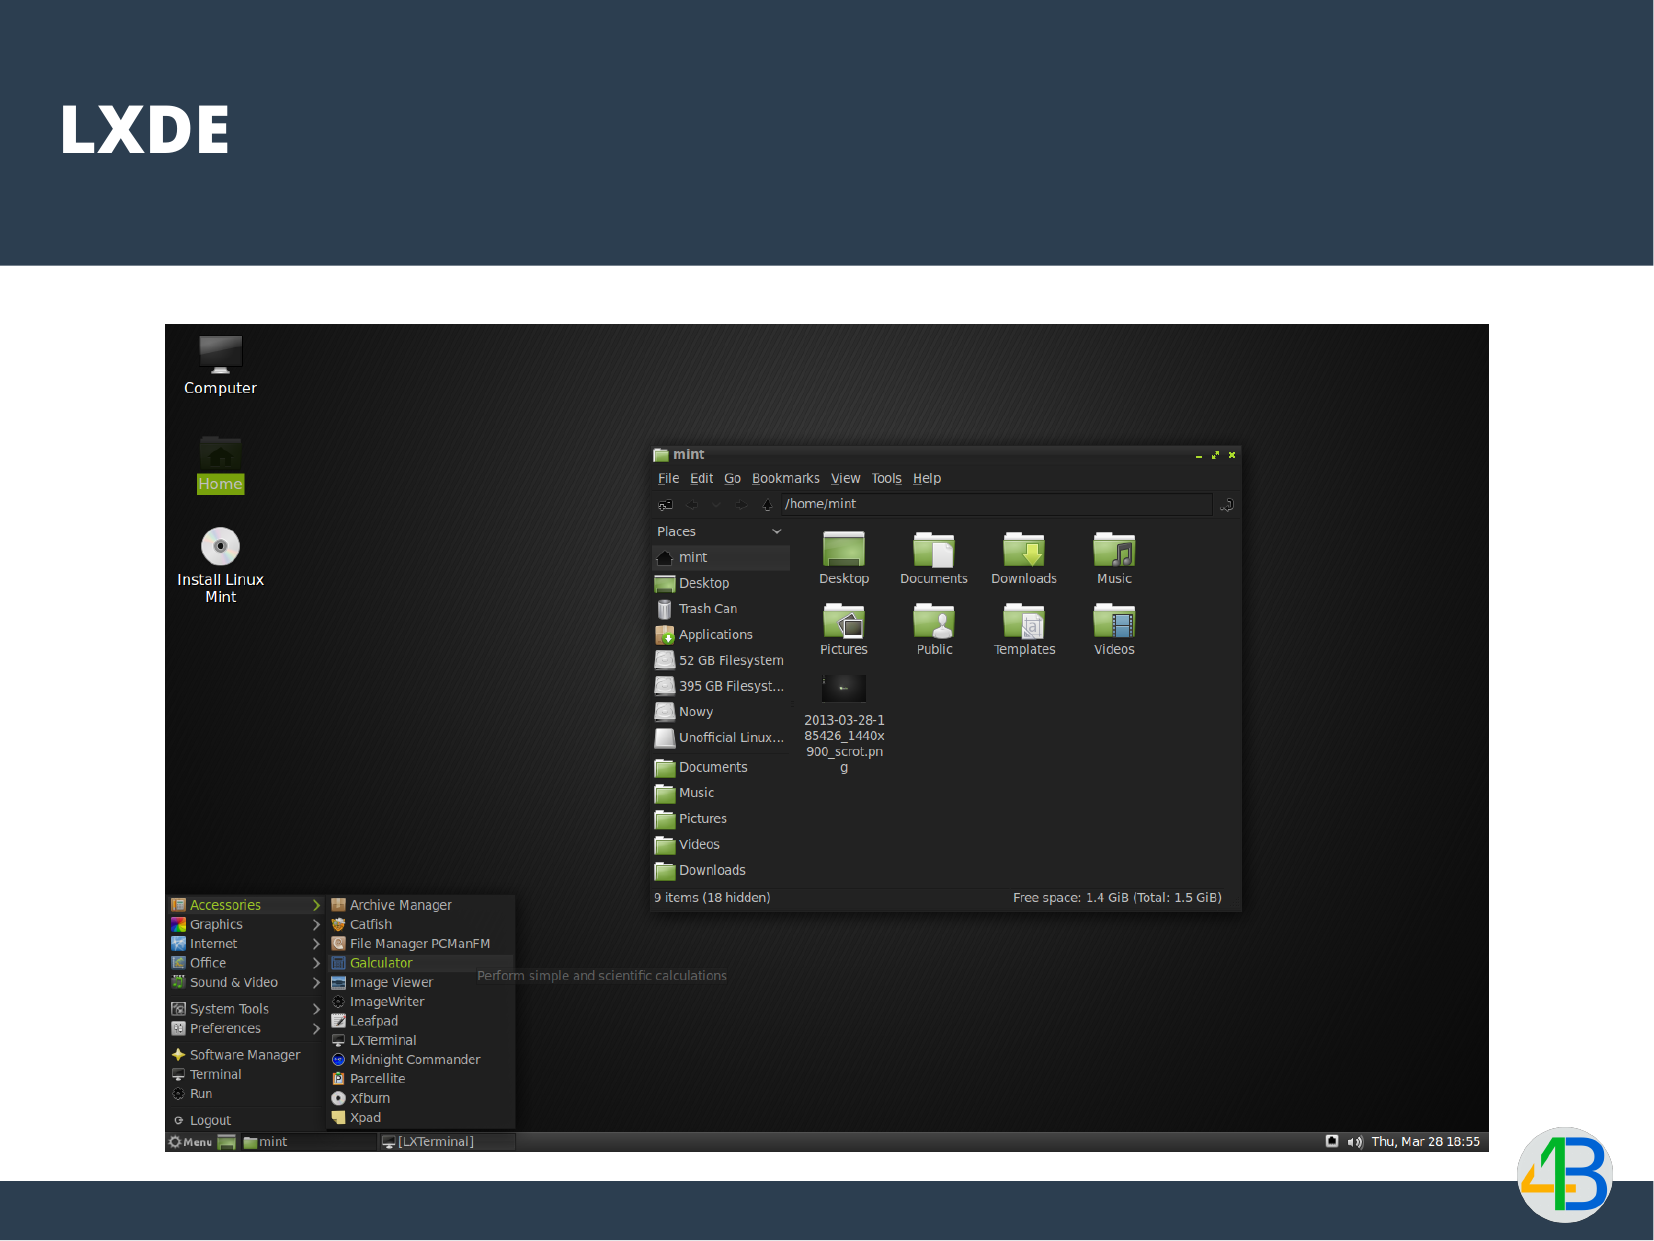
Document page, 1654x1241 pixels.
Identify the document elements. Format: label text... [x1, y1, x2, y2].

picture [1517, 1127, 1613, 1223]
picture [165, 324, 1489, 1152]
title LXDE [59, 49, 1595, 207]
